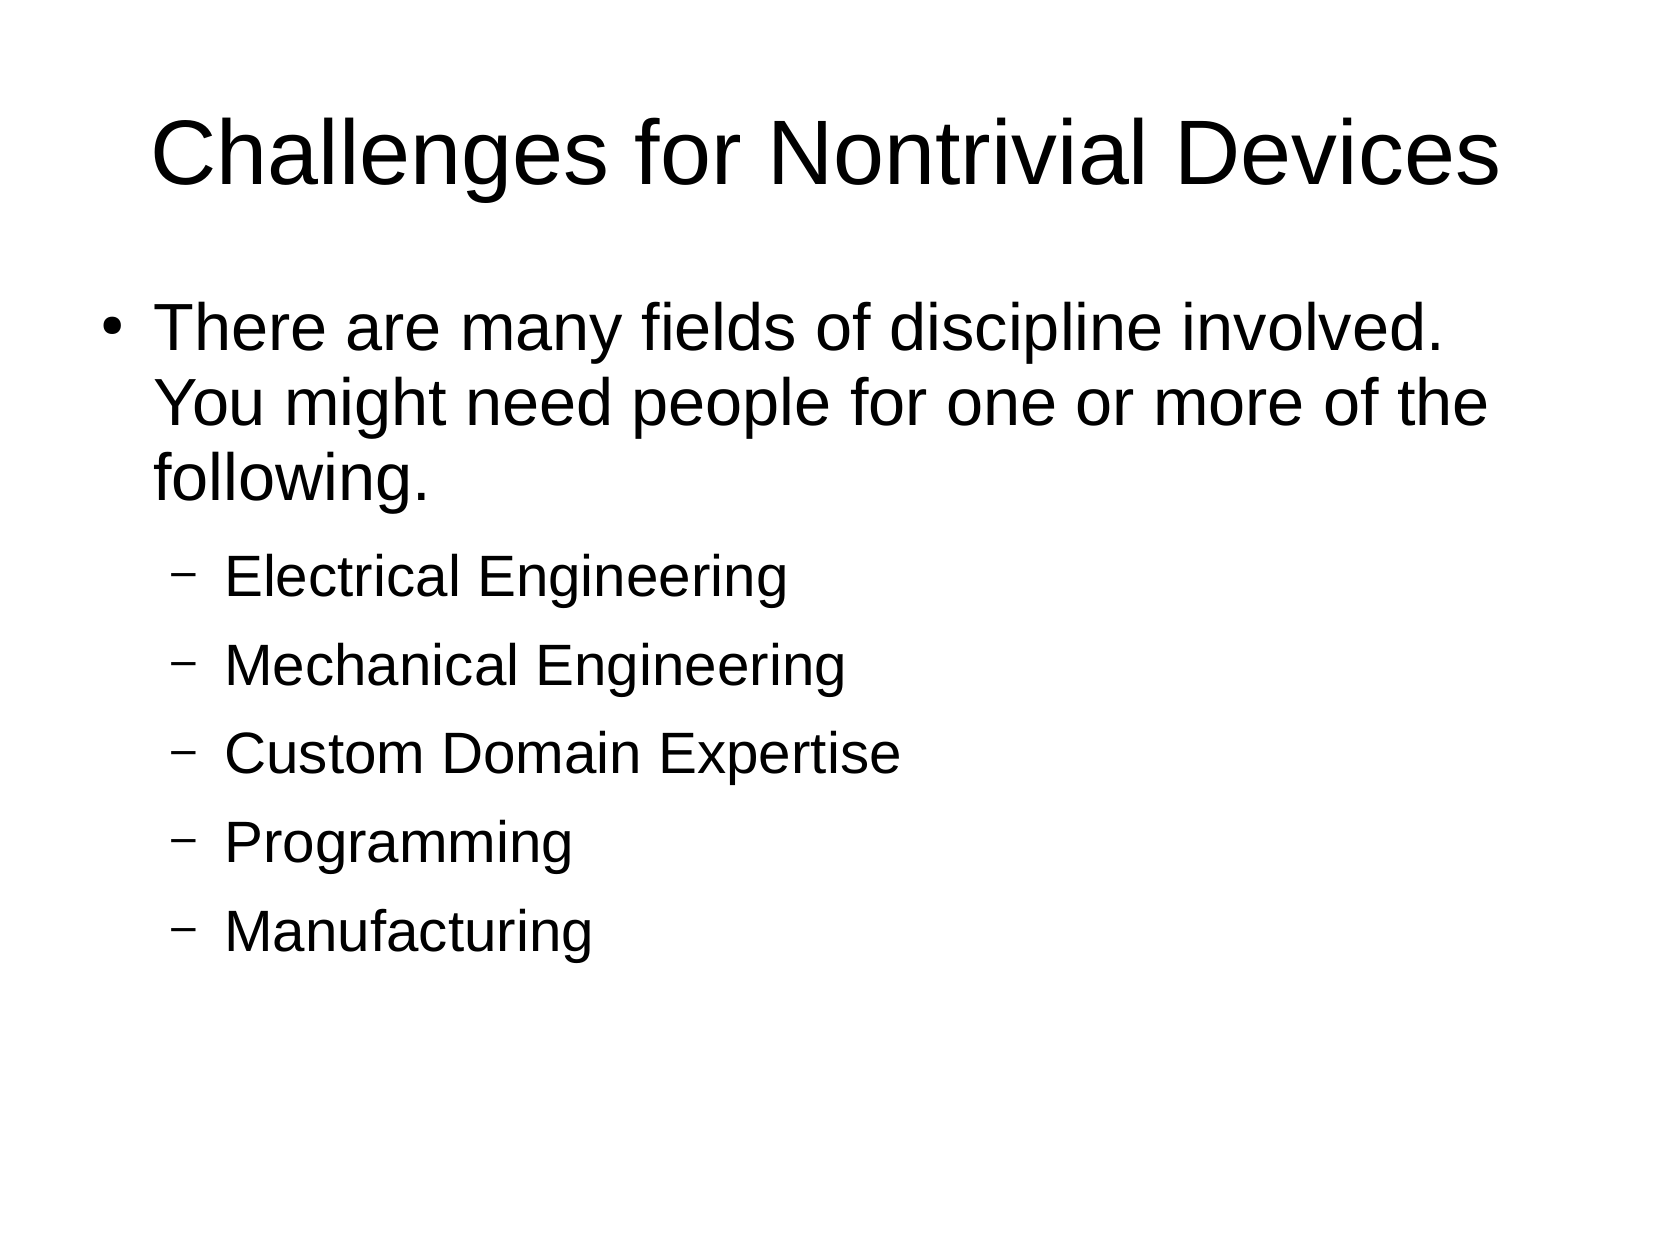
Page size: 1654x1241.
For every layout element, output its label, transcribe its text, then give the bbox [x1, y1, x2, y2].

title Challenges for Nontrivial Devices [82, 49, 1571, 257]
list There are many fields of discipline involved. You might need people for one or more of the following. Electrical Engineering Mechanical Engineering Custom Domain Expertise Programming Manufacturing [82, 290, 1571, 1010]
